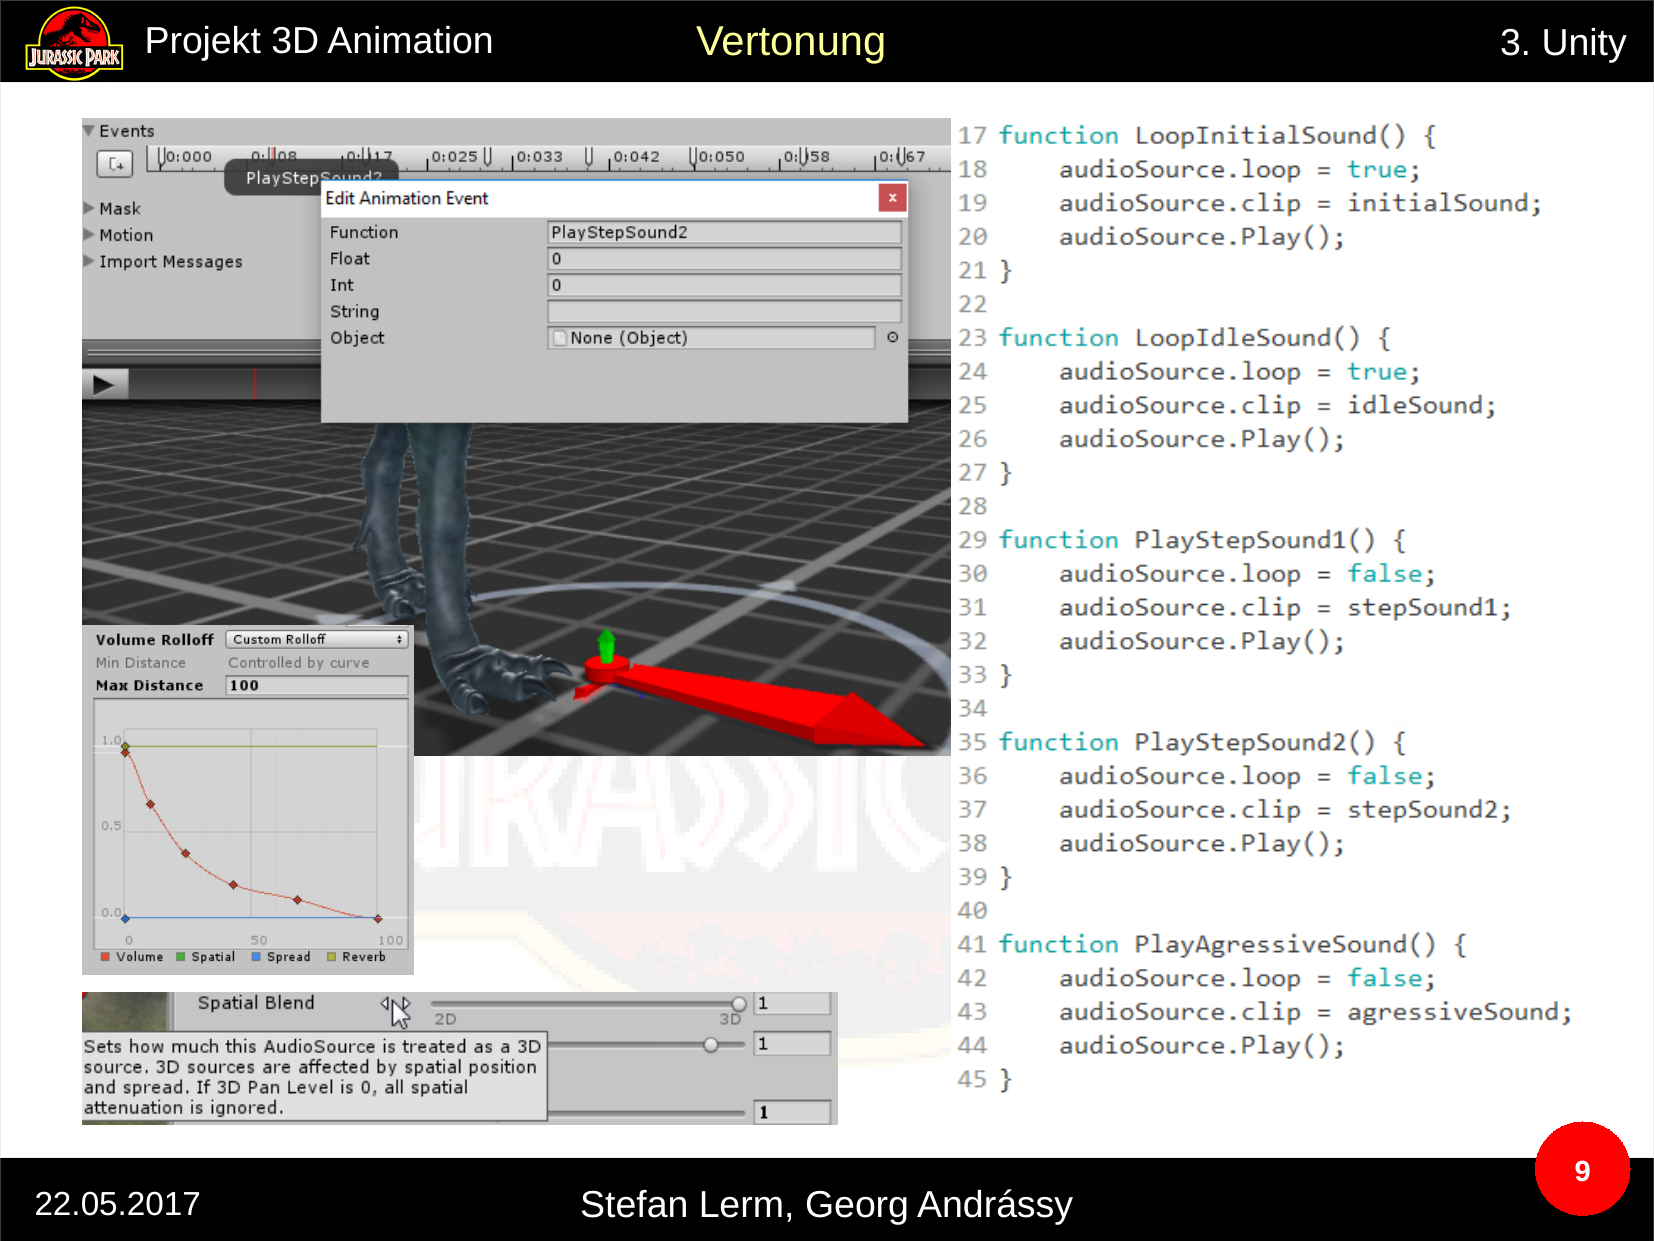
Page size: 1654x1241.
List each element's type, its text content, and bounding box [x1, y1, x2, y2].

picture [23, 5, 125, 82]
picture [82, 992, 838, 1125]
text_box 3. Unity [1240, 14, 1642, 113]
picture [82, 112, 1595, 1096]
text_box Vertonung [555, 10, 1028, 119]
